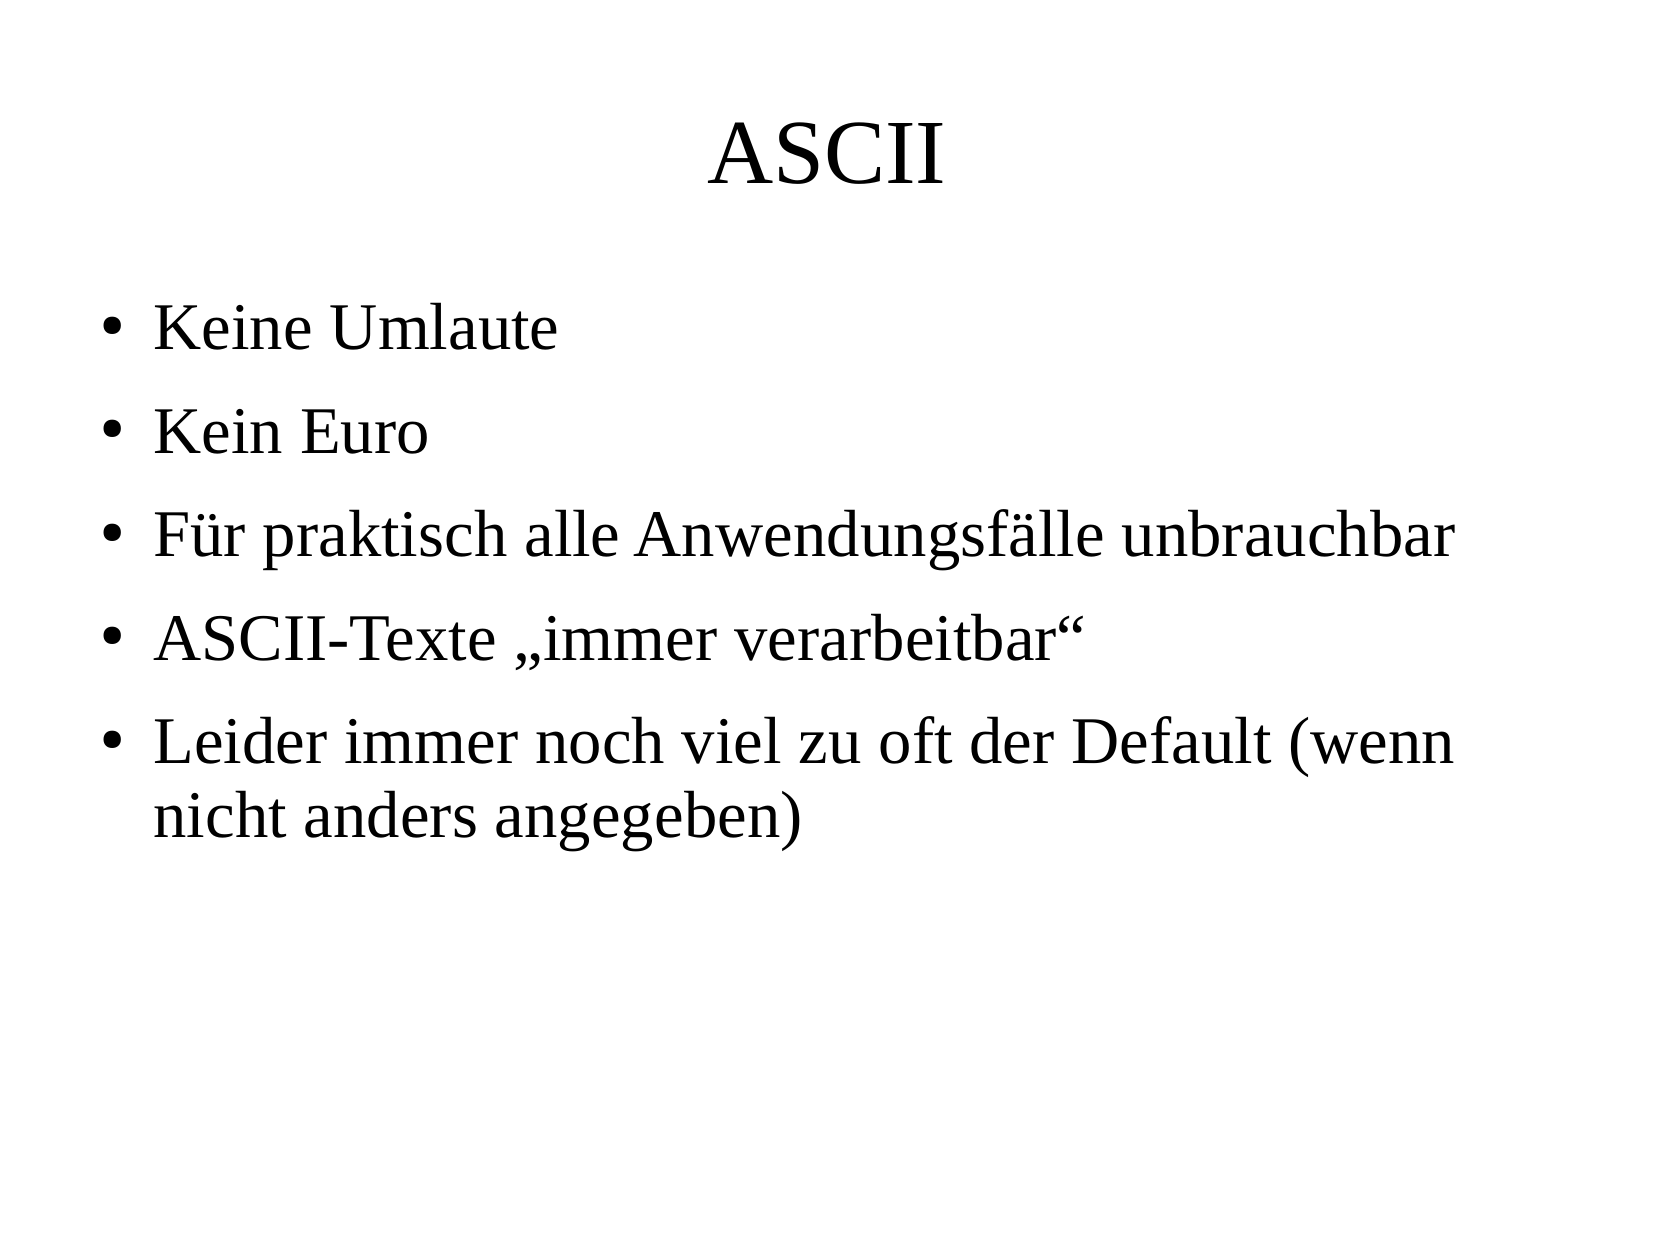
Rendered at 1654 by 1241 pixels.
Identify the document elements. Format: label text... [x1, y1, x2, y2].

list Keine Umlaute Kein Euro Für praktisch alle Anwendungsfälle unbrauchbar ASCII-Texte „immer verarbeitbar“ Leider immer noch viel zu oft der Default (wenn nicht anders angegeben) [82, 290, 1571, 1010]
title ASCII [82, 49, 1571, 257]
